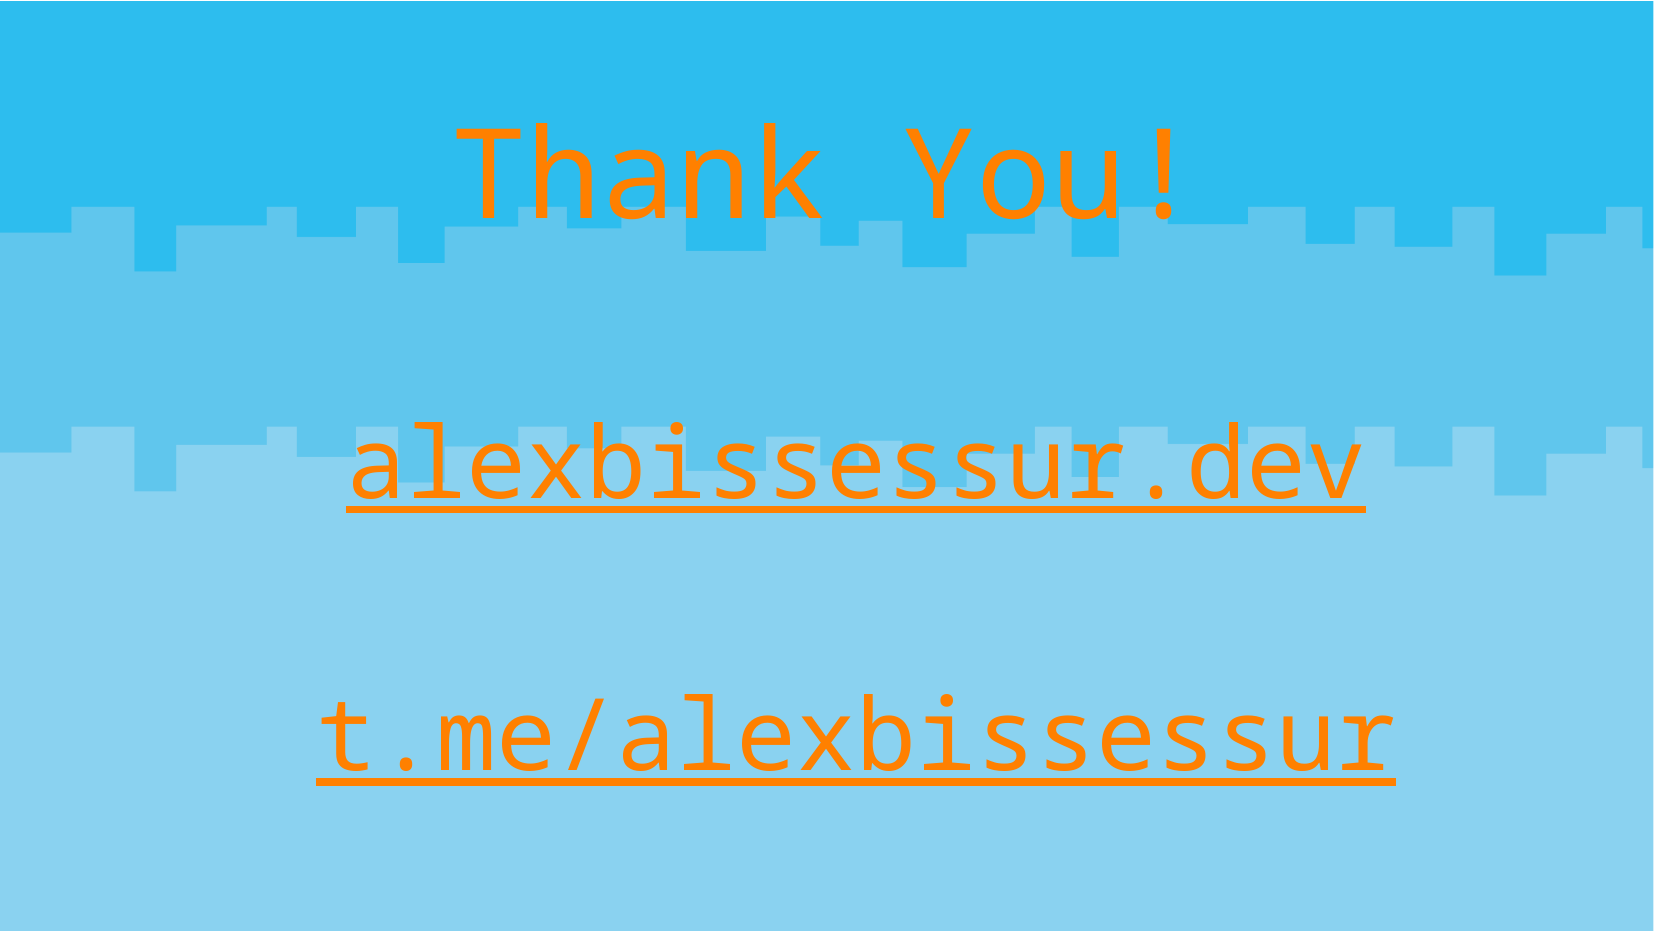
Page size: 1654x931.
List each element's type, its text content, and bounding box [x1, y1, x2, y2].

text_box Thank You! [383, 76, 1270, 383]
text_box alexbissessur.dev t.me/alexbissessur moris.social/@AlexB [206, 383, 1506, 899]
picture [0, 1, 1654, 931]
